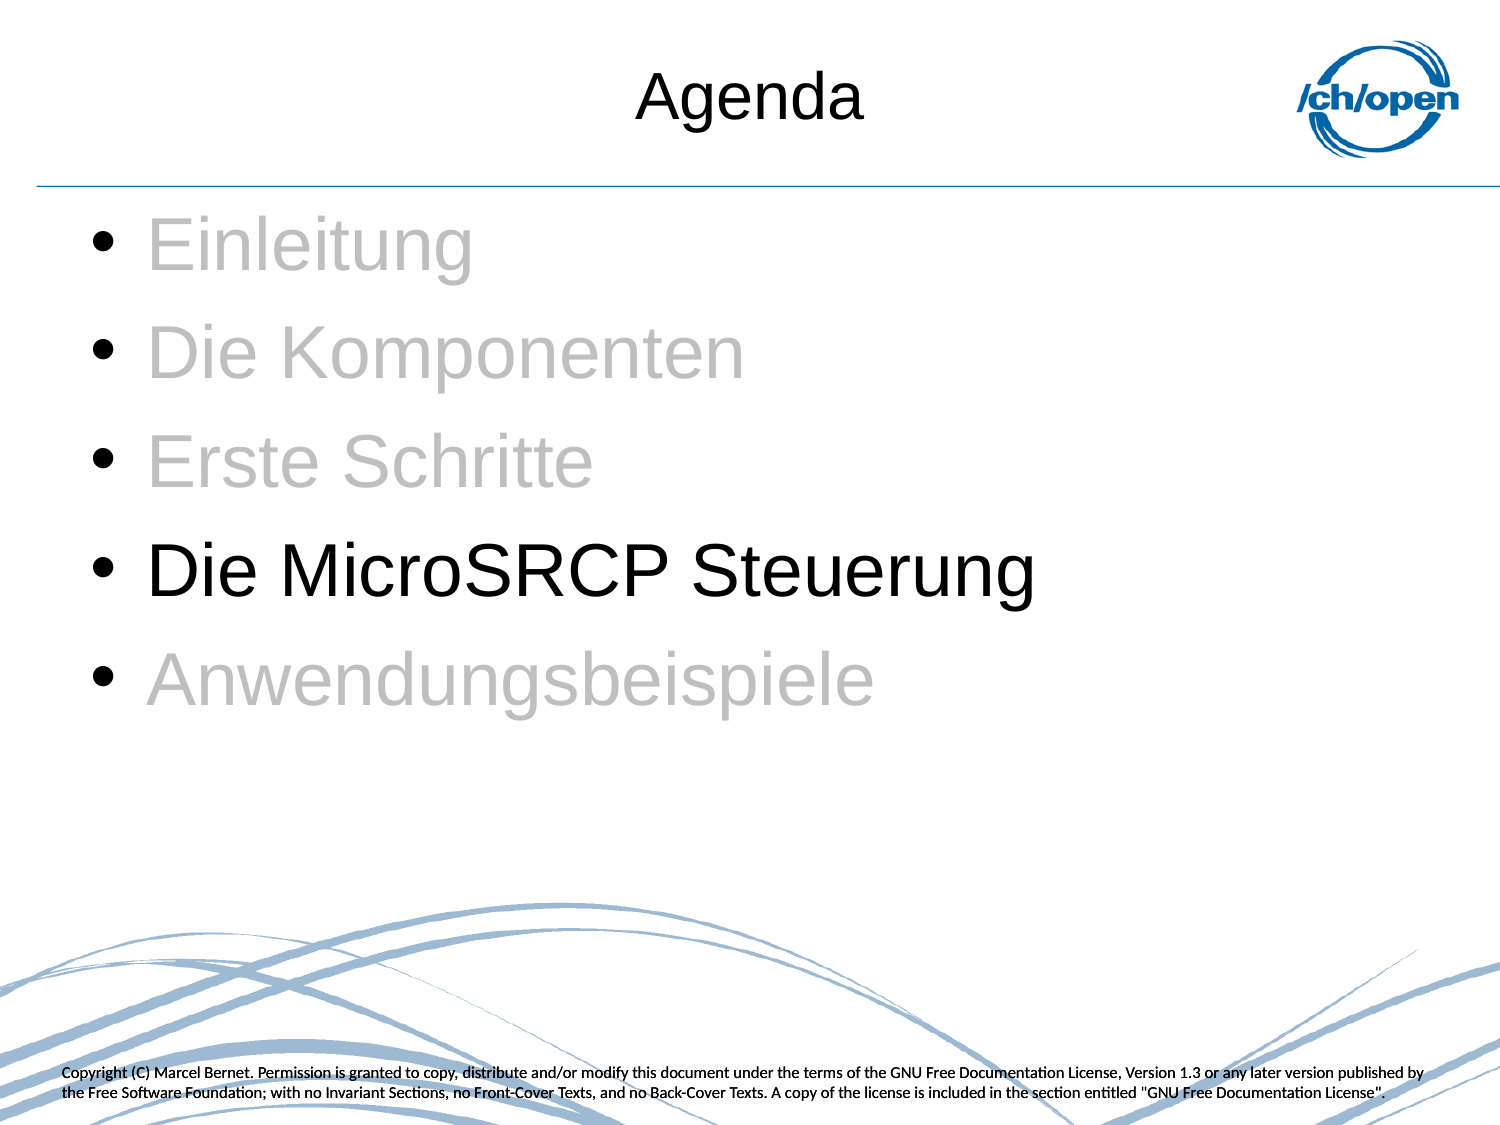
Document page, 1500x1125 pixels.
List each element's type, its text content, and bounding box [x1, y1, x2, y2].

text_box Copyright (C) Marcel Bernet. Permission is granted to copy, distribute and/or modify this document under the terms of the GNU Free Documentation License, Version 1.3 or any later version published by the Free Software Foundation; with no Invariant Sections, no Front-Cover Texts, and no Back-Cover Texts. A copy of the license is included in the section entitled "GNU Free Documentation License". [46, 1054, 1454, 1111]
title Agenda [75, 45, 1426, 165]
list Einleitung Die Komponenten Erste Schritte Die MicroSRCP Steuerung Anwendungsbeispiele [75, 187, 1426, 1005]
